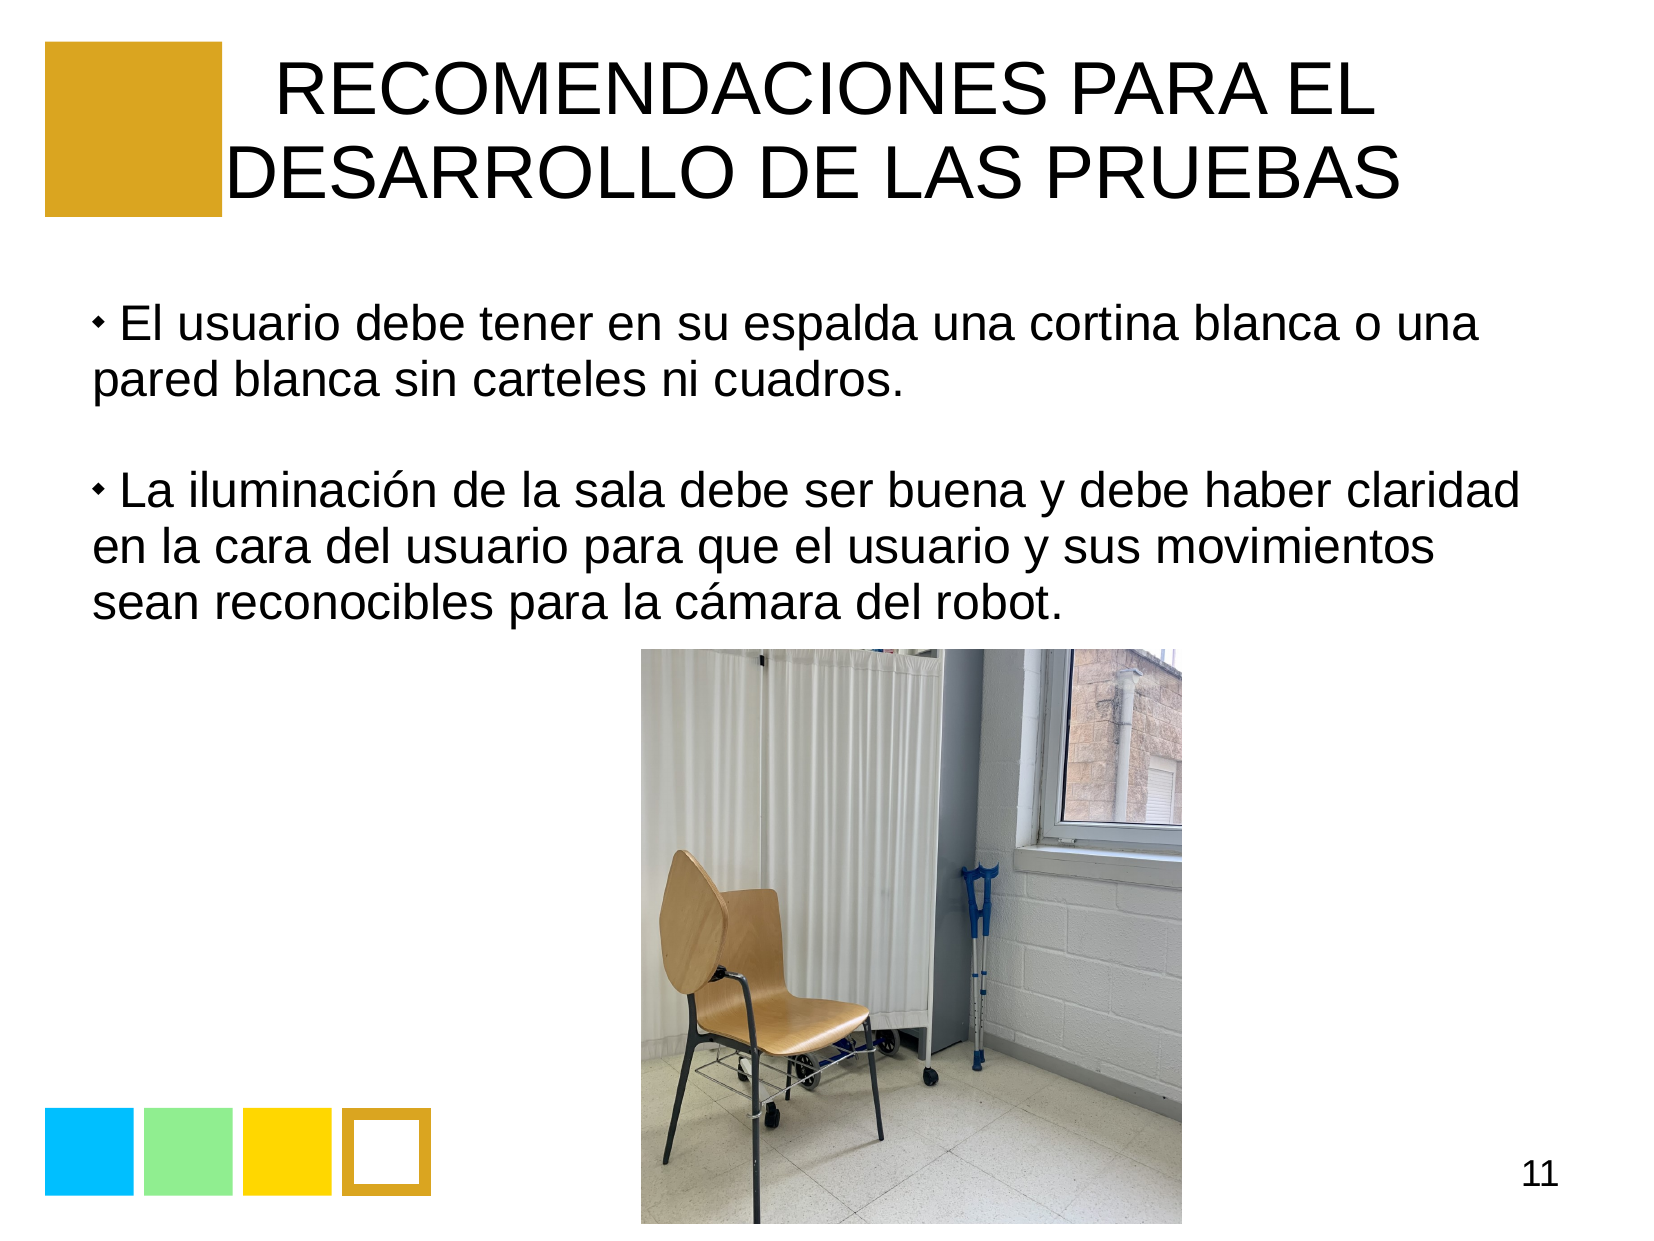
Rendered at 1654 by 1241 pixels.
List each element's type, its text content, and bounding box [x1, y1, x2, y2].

picture [641, 649, 1182, 1224]
subtitle El usuario debe tener en su espalda una cortina blanca o una pared blanca sin carteles ni cuadros. La iluminación de la sala debe ser buena y debe haber claridad en la cara del usuario para que el usuario y sus movimientos sean reconocibles para la cámara del robot. [92, 295, 1548, 1015]
title RECOMENDACIONES PARA EL DESARROLLO DE LAS PRUEBAS [224, 47, 1571, 216]
text_box <number> [1506, 1145, 1654, 1217]
